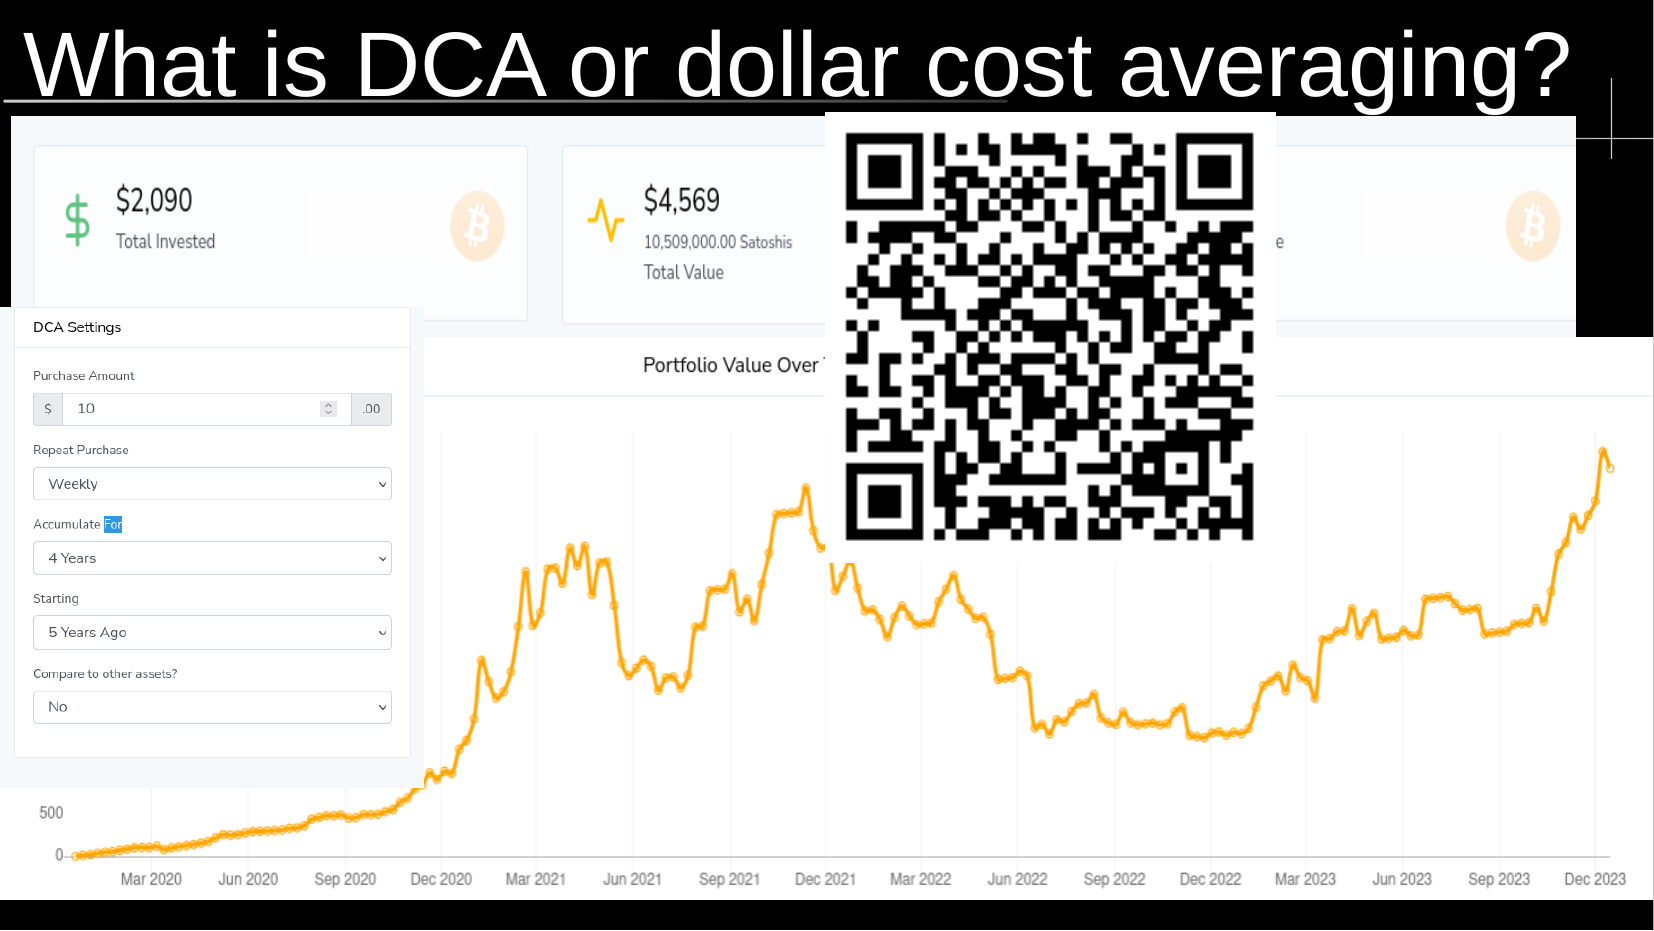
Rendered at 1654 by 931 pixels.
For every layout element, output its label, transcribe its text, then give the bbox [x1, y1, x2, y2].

title What is DCA or dollar cost averaging? [23, 11, 1589, 119]
picture [0, 112, 1654, 901]
